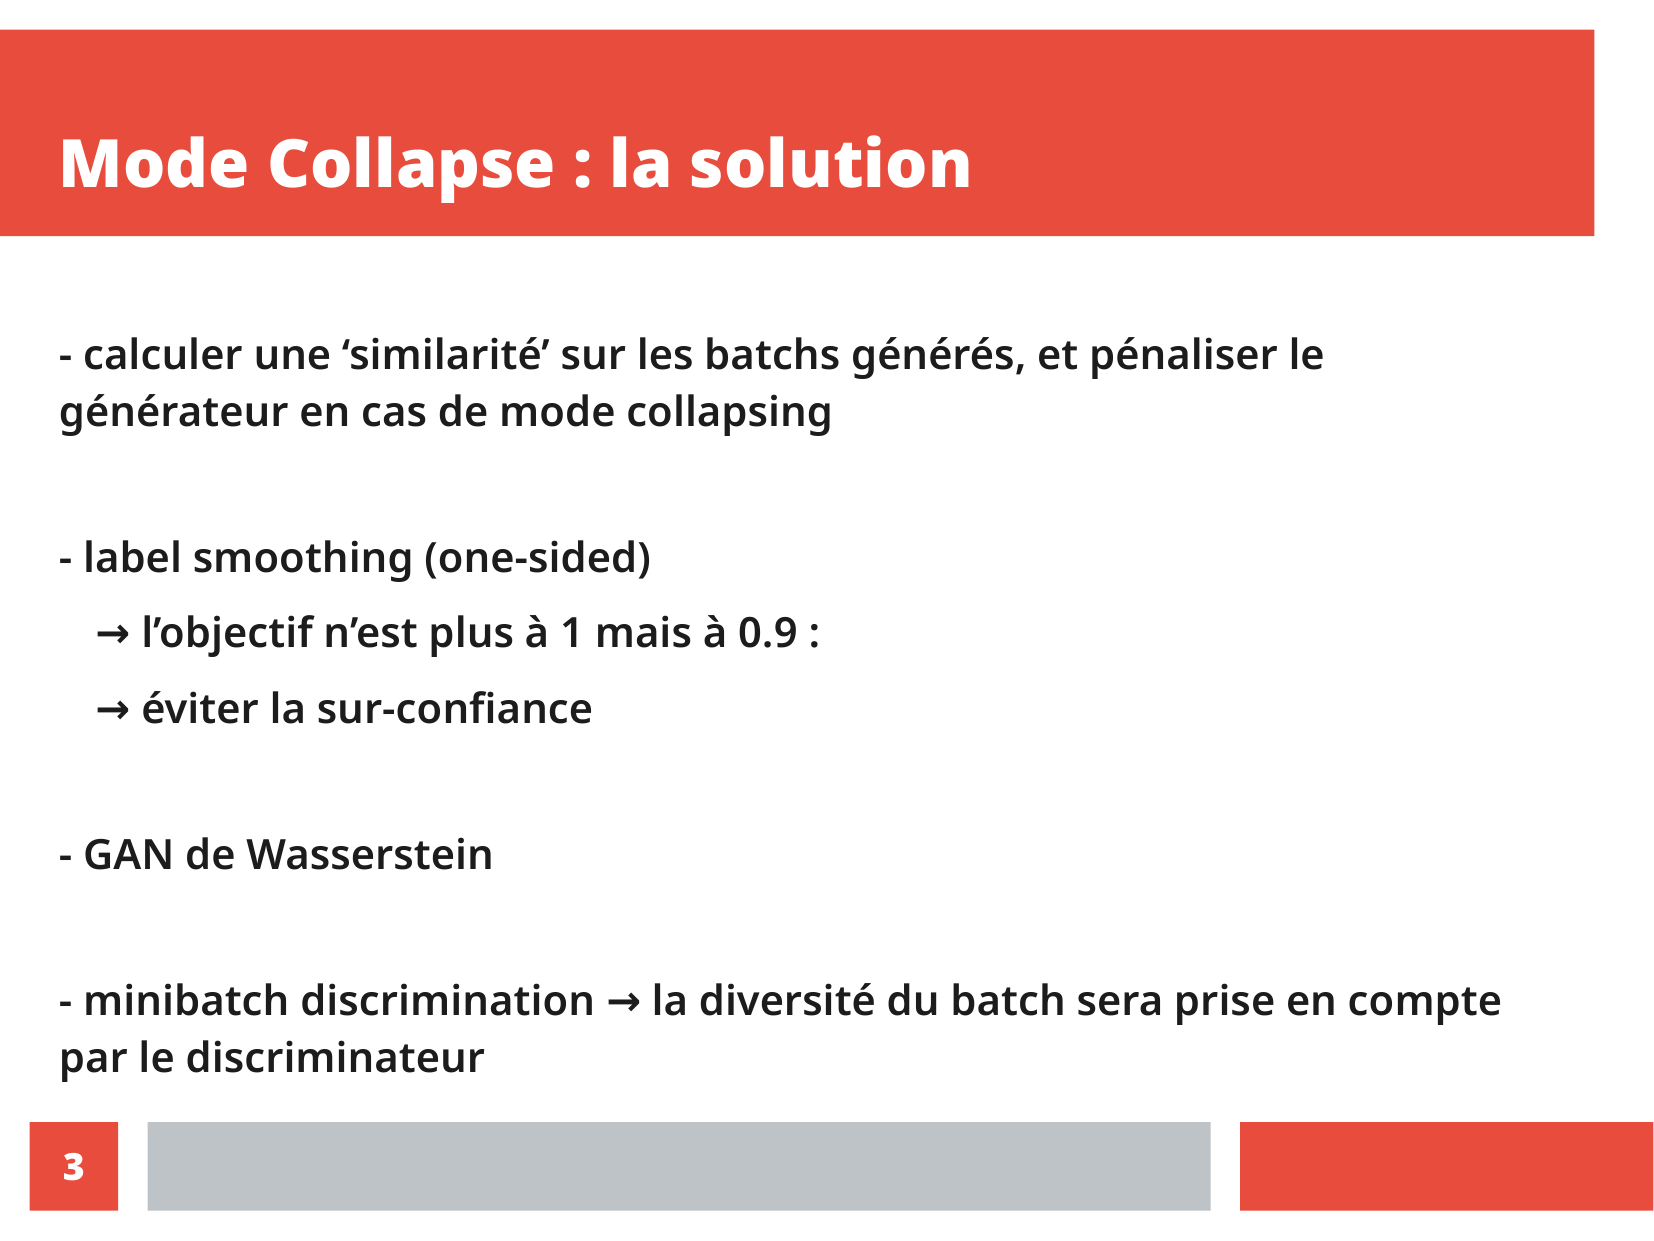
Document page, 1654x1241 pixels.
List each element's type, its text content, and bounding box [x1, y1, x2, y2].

title Mode Collapse : la solution [59, 59, 1595, 207]
list - calculer une ‘similarité’ sur les batchs générés, et pénaliser le générateur en cas de mode collapsing - label smoothing (one-sided) → l’objectif n’est plus à 1 mais à 0.9 : → éviter la sur-confiance - GAN de Wasserstein - minibatch discrimination → la diversité du batch sera prise en compte par le discriminateur [59, 324, 1565, 1093]
